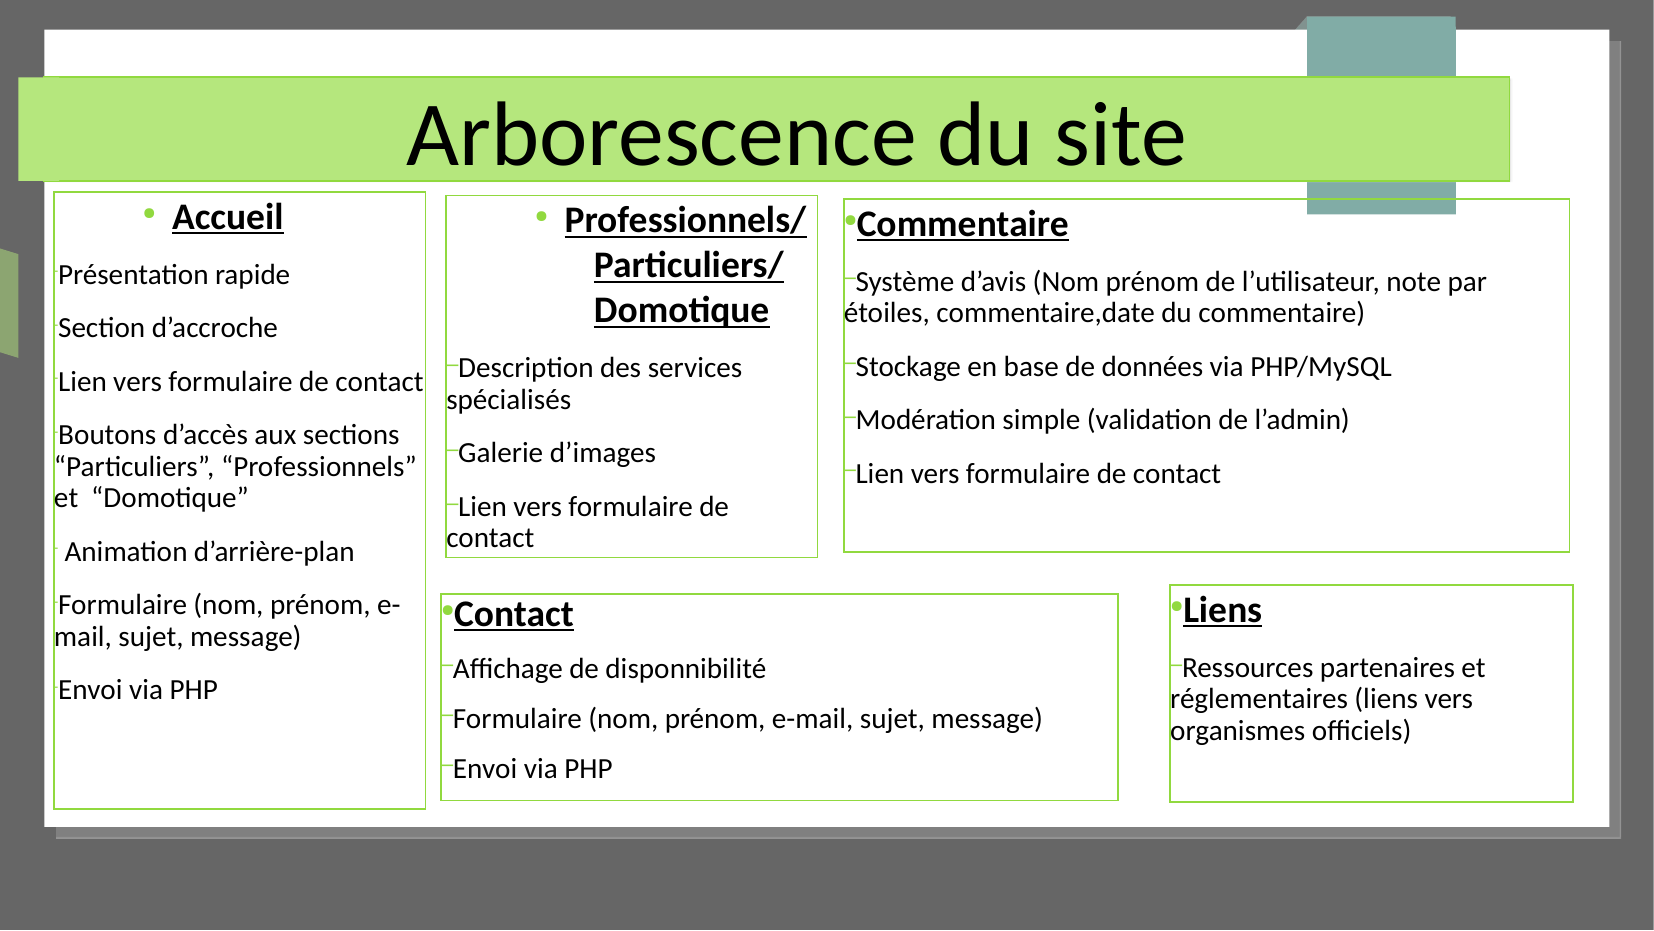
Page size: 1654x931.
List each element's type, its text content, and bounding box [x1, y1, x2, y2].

list Contact Affichage de disponnibilité Formulaire (nom, prénom, e-mail, sujet, message) Envoi via PHP [441, 593, 1119, 801]
list Professionnels/Particuliers/Domotique Description des services spécialisés Galerie d’images Lien vers formulaire de contact [446, 195, 818, 558]
list Liens Ressources partenaires et réglementaires (liens vers organismes officiels) [1170, 585, 1573, 803]
list Accueil Présentation rapide Section d’accroche Lien vers formulaire de contact Boutons d’accès aux sections “Particuliers”, “Professionnels” et “Domotique” Animation d’arrière-plan Formulaire (nom, prénom, e-mail, sujet, message) Envoi via PHP [53, 191, 426, 810]
list Commentaire Système d’avis (Nom prénom de l’utilisateur, note par étoiles, commentaire,date du commentaire) Stockage en base de données via PHP/MySQL Modération simple (validation de l’admin) Lien vers formulaire de contact [843, 198, 1570, 553]
title Arborescence du site [88, 73, 1506, 178]
